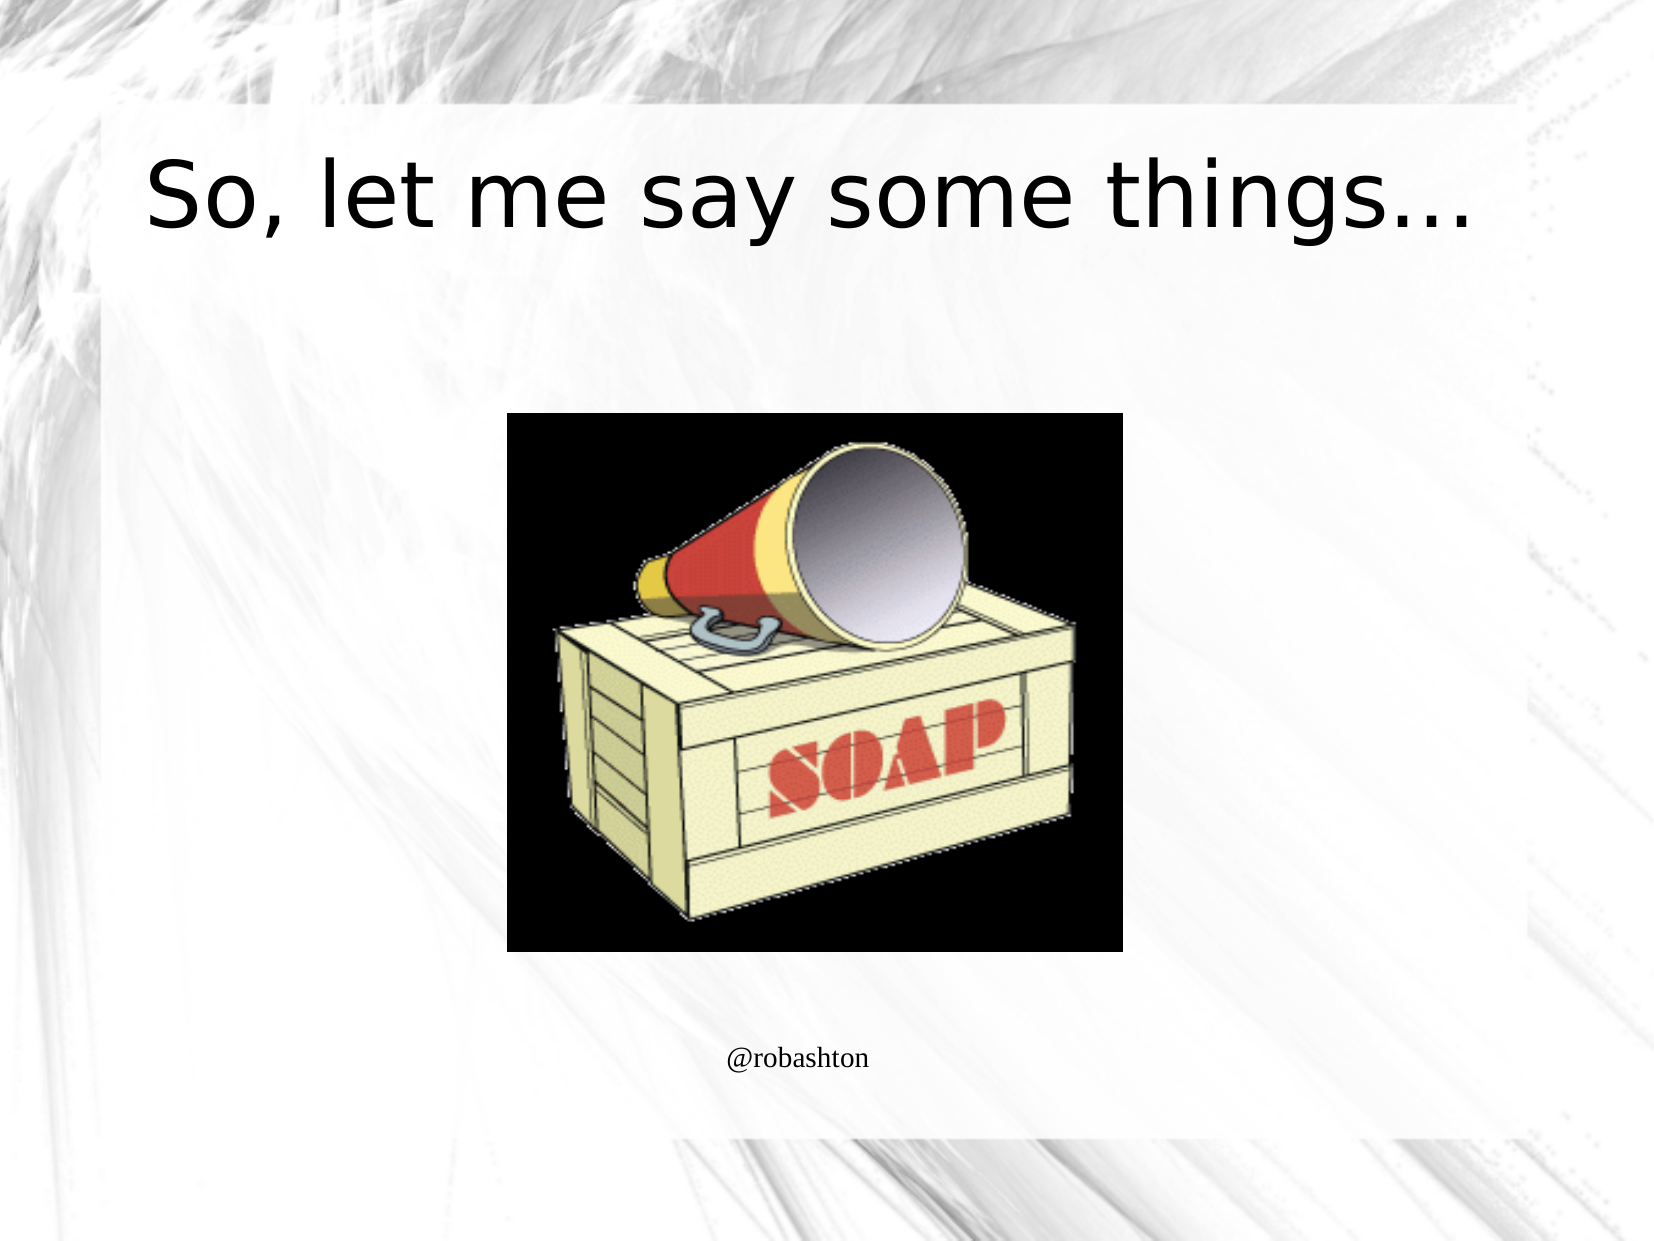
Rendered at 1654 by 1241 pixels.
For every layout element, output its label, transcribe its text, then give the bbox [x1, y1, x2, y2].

title So, let me say some things... [118, 112, 1506, 281]
picture [0, 0, 1654, 1241]
